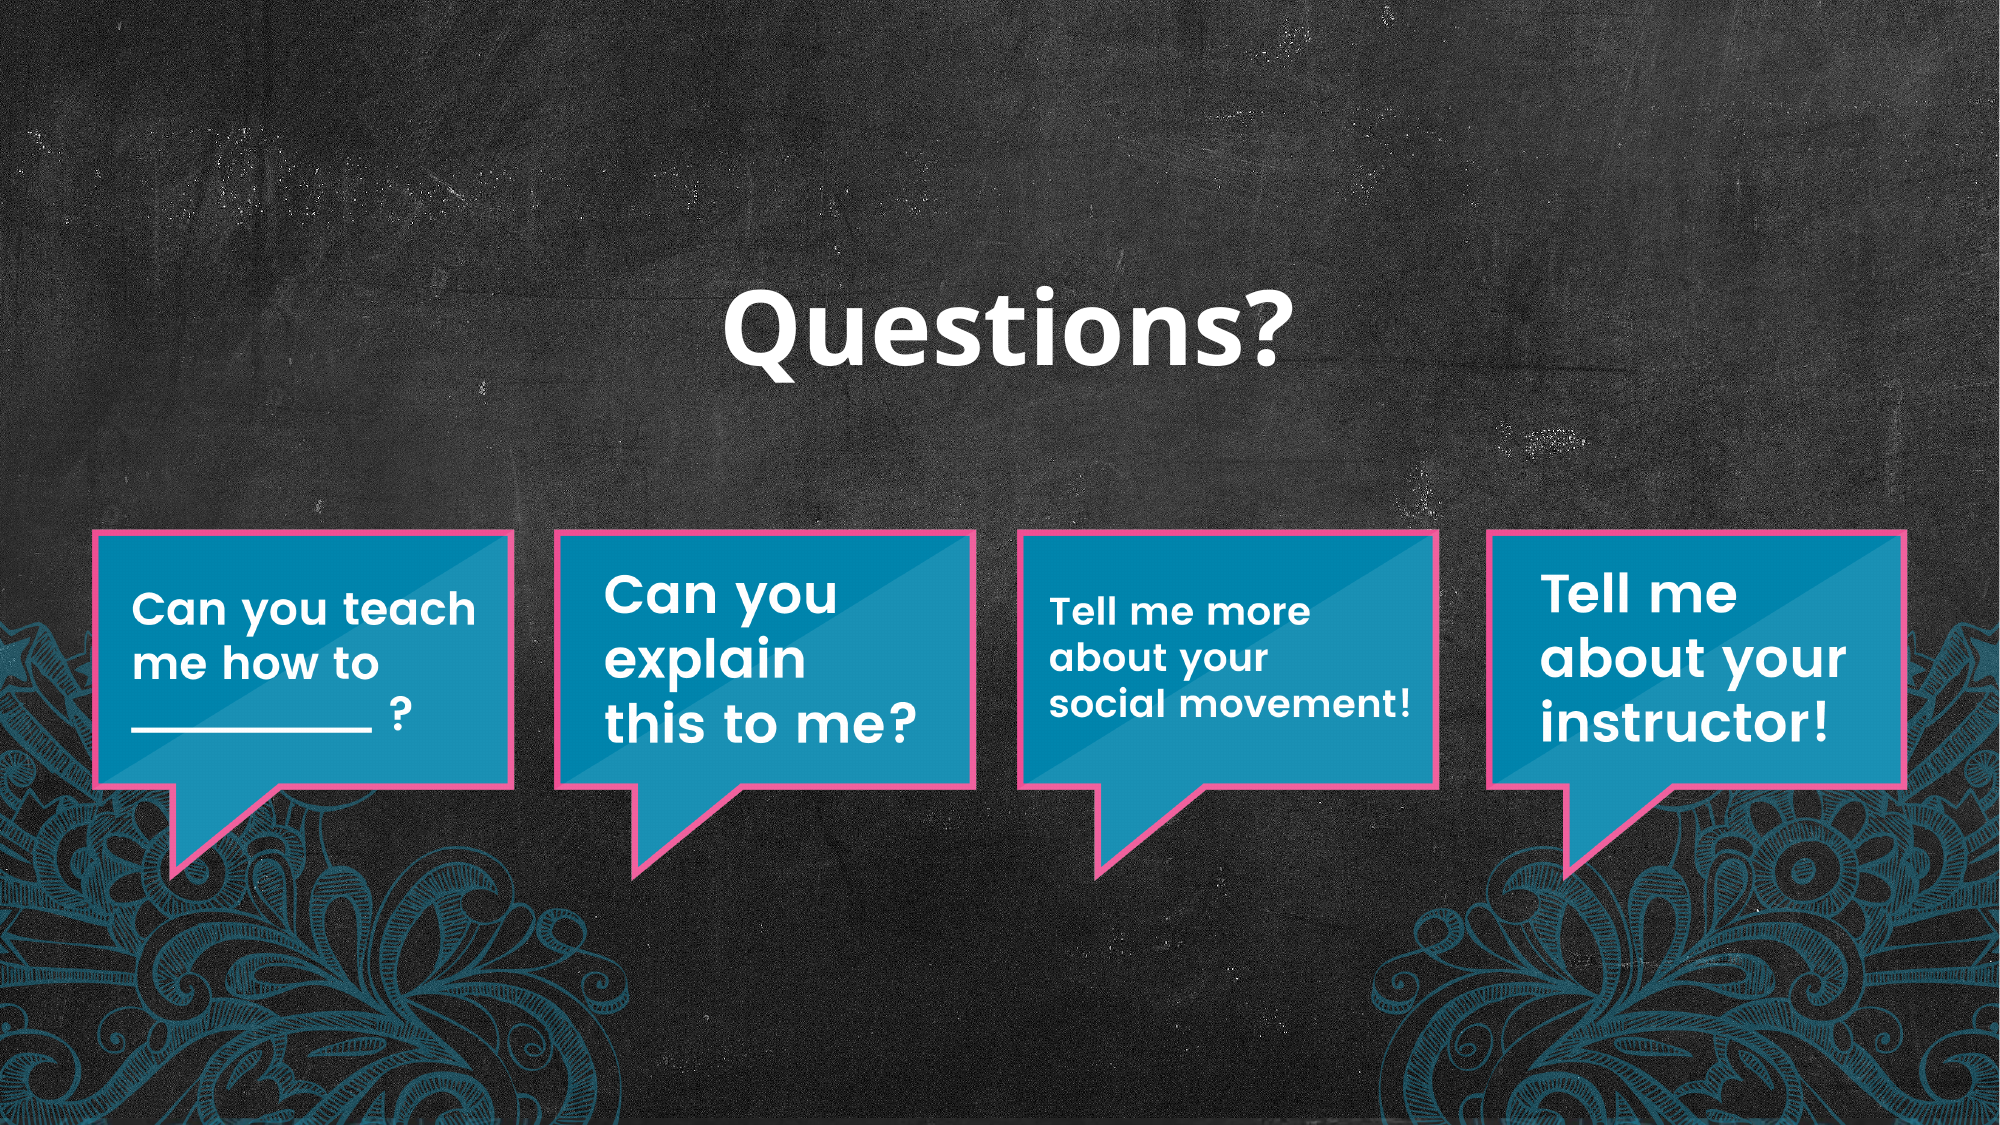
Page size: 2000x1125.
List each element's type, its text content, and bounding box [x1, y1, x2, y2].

text_box Questions? [483, 246, 1532, 525]
picture [0, 0, 2000, 1125]
